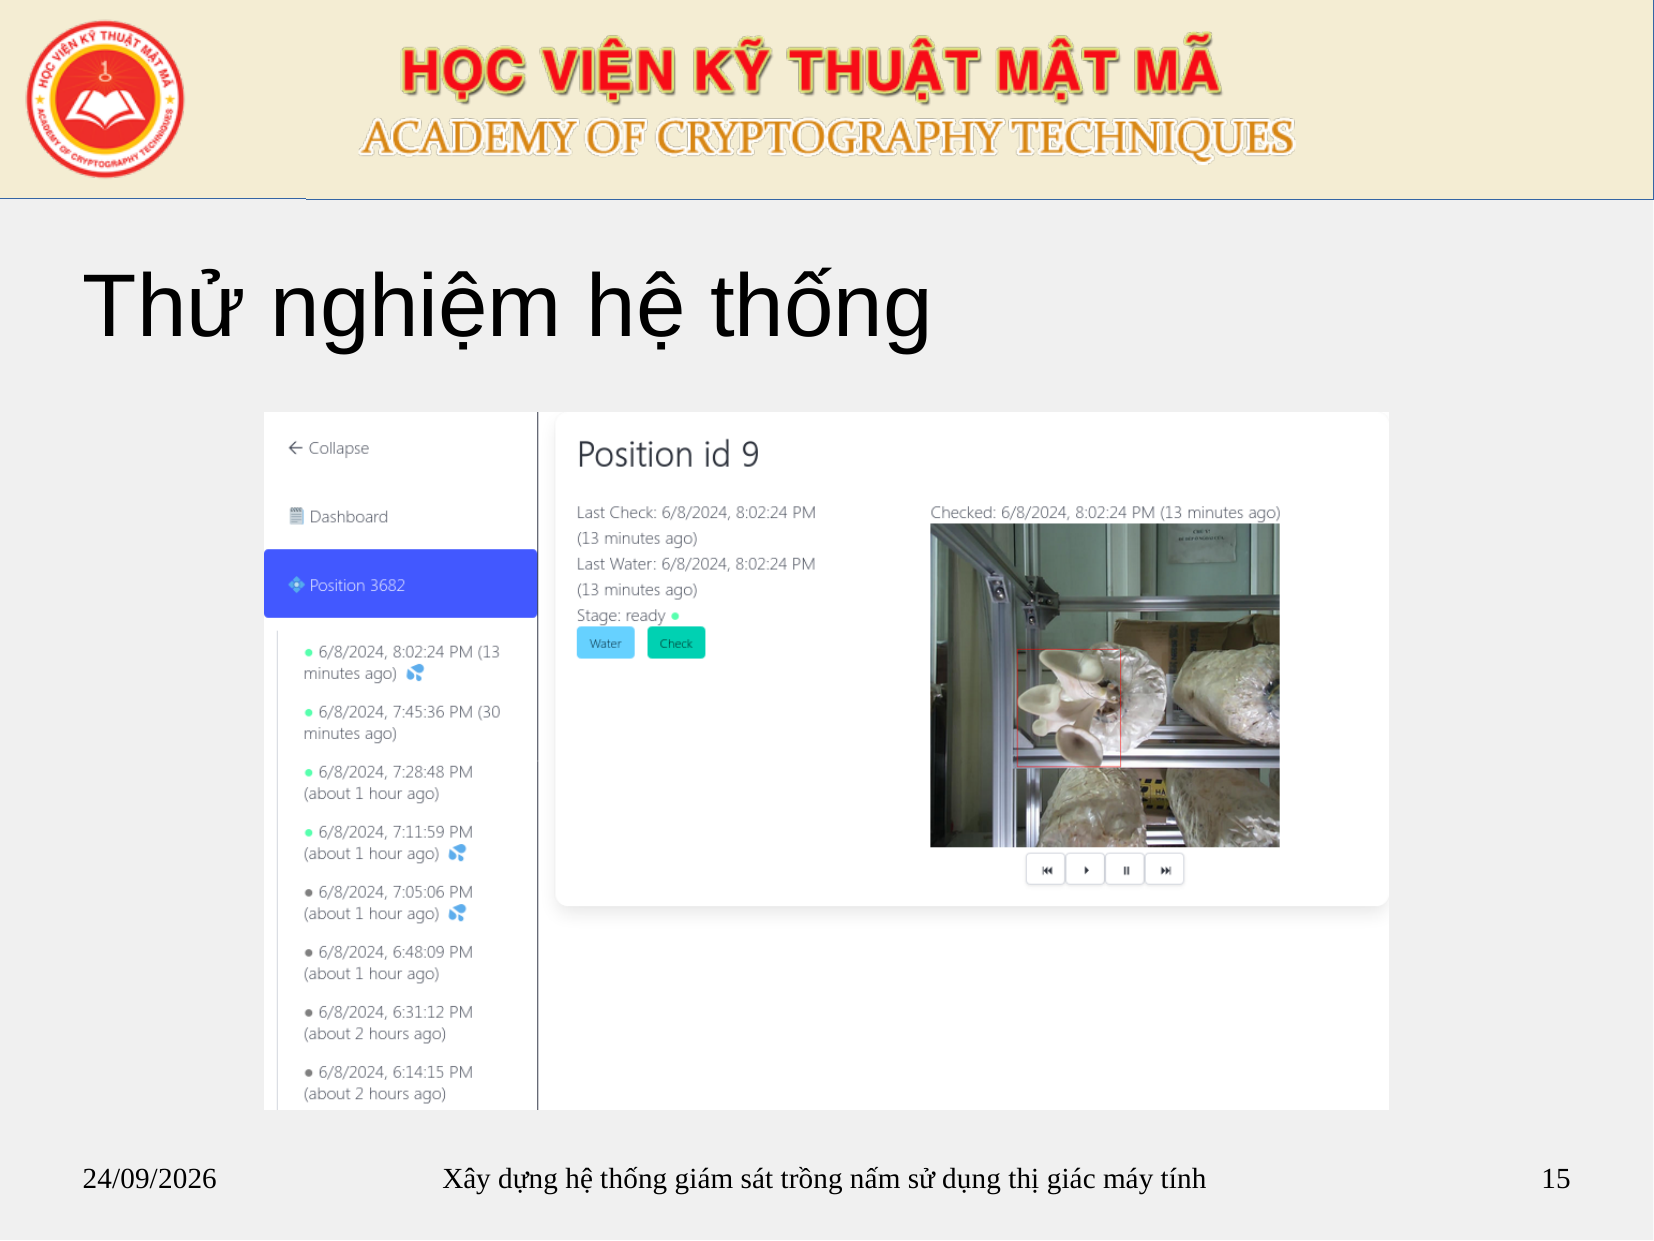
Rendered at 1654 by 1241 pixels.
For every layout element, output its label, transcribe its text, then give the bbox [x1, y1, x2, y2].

picture [264, 412, 1389, 1110]
title Thử nghiệm hệ thống [82, 236, 1576, 375]
picture [358, 31, 1296, 165]
picture [17, 11, 194, 188]
